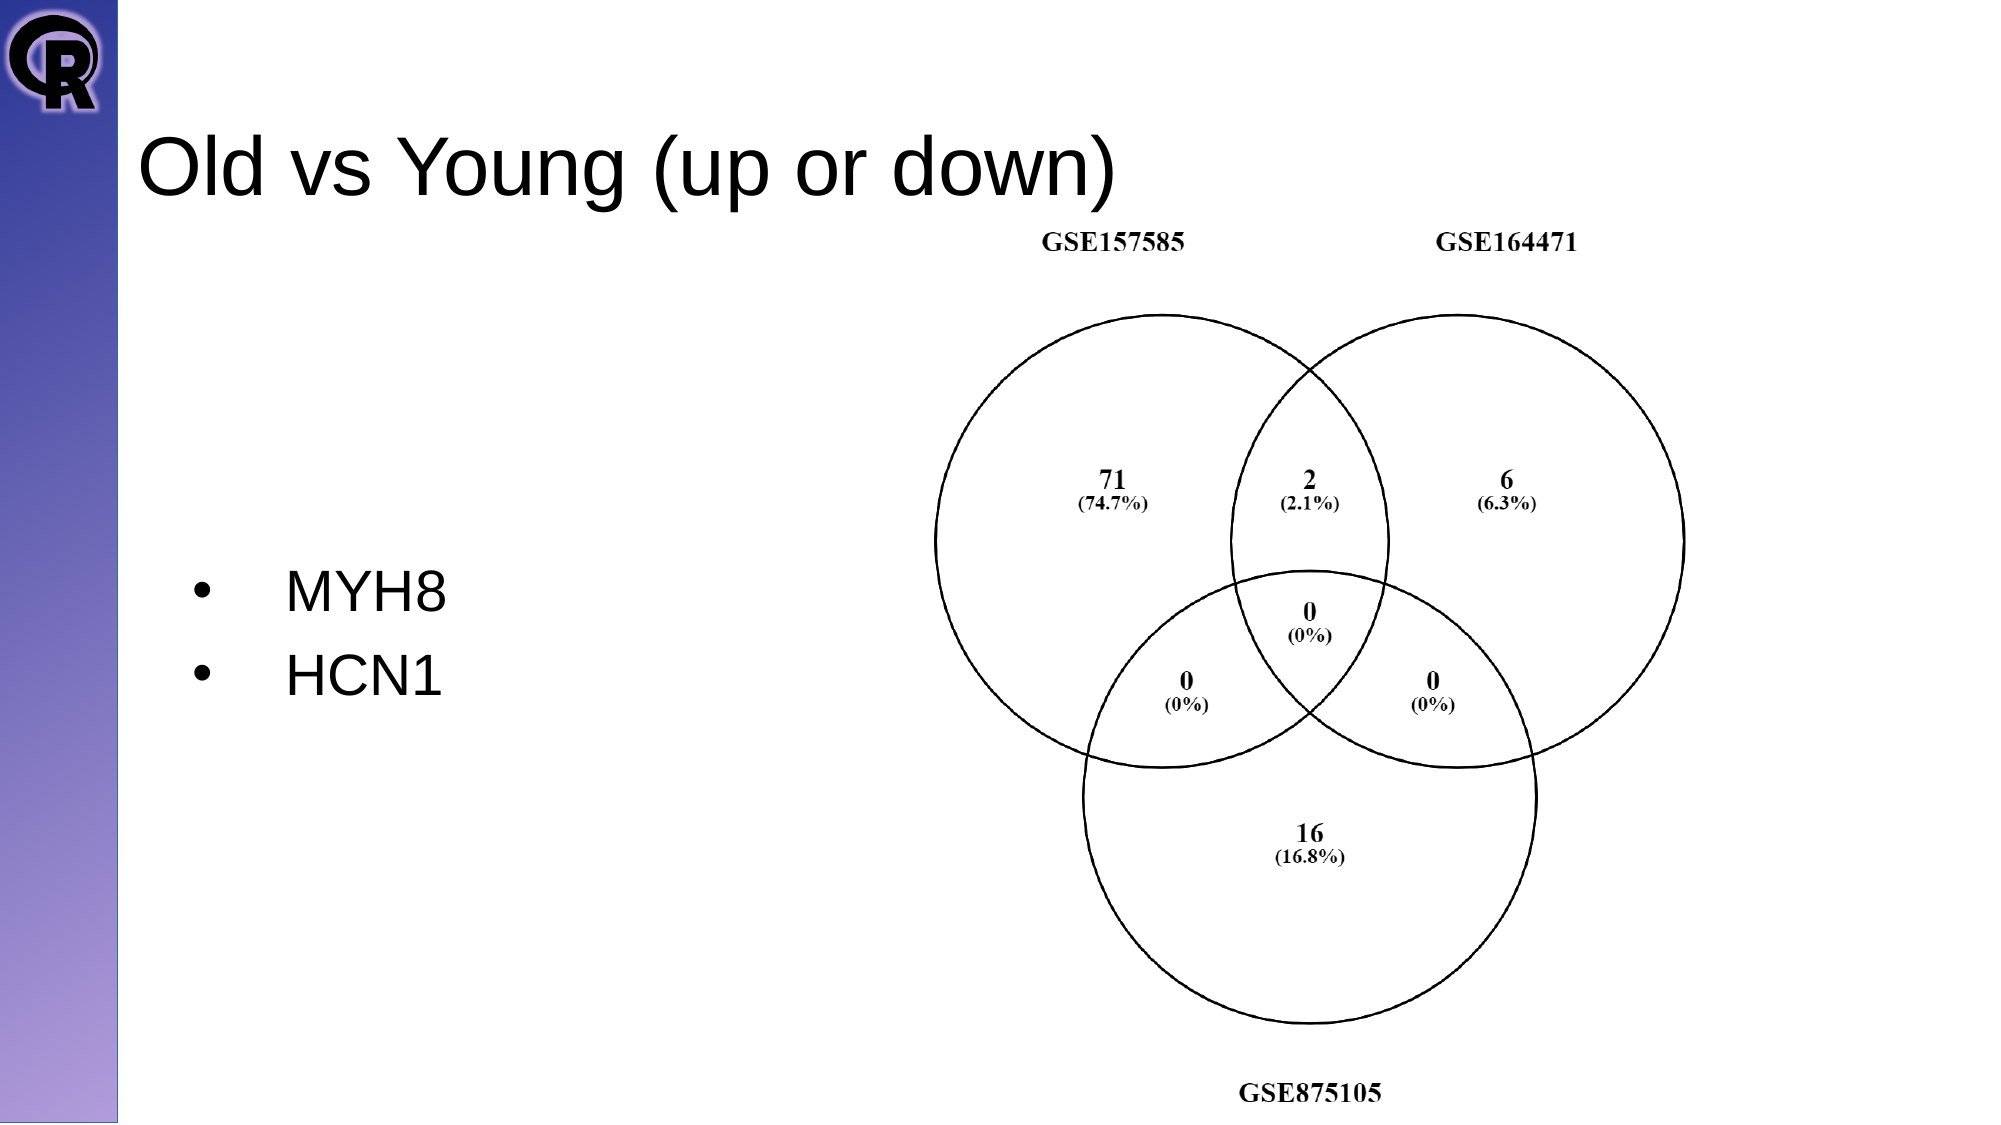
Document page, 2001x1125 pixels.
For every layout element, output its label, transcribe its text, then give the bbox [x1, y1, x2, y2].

title Old vs Young (up or down) [137, 59, 1863, 277]
picture [9, 1, 98, 122]
text_box [0, 0, 118, 1123]
list MYH8 HCN1 [192, 561, 1034, 718]
picture [817, 277, 1802, 1125]
